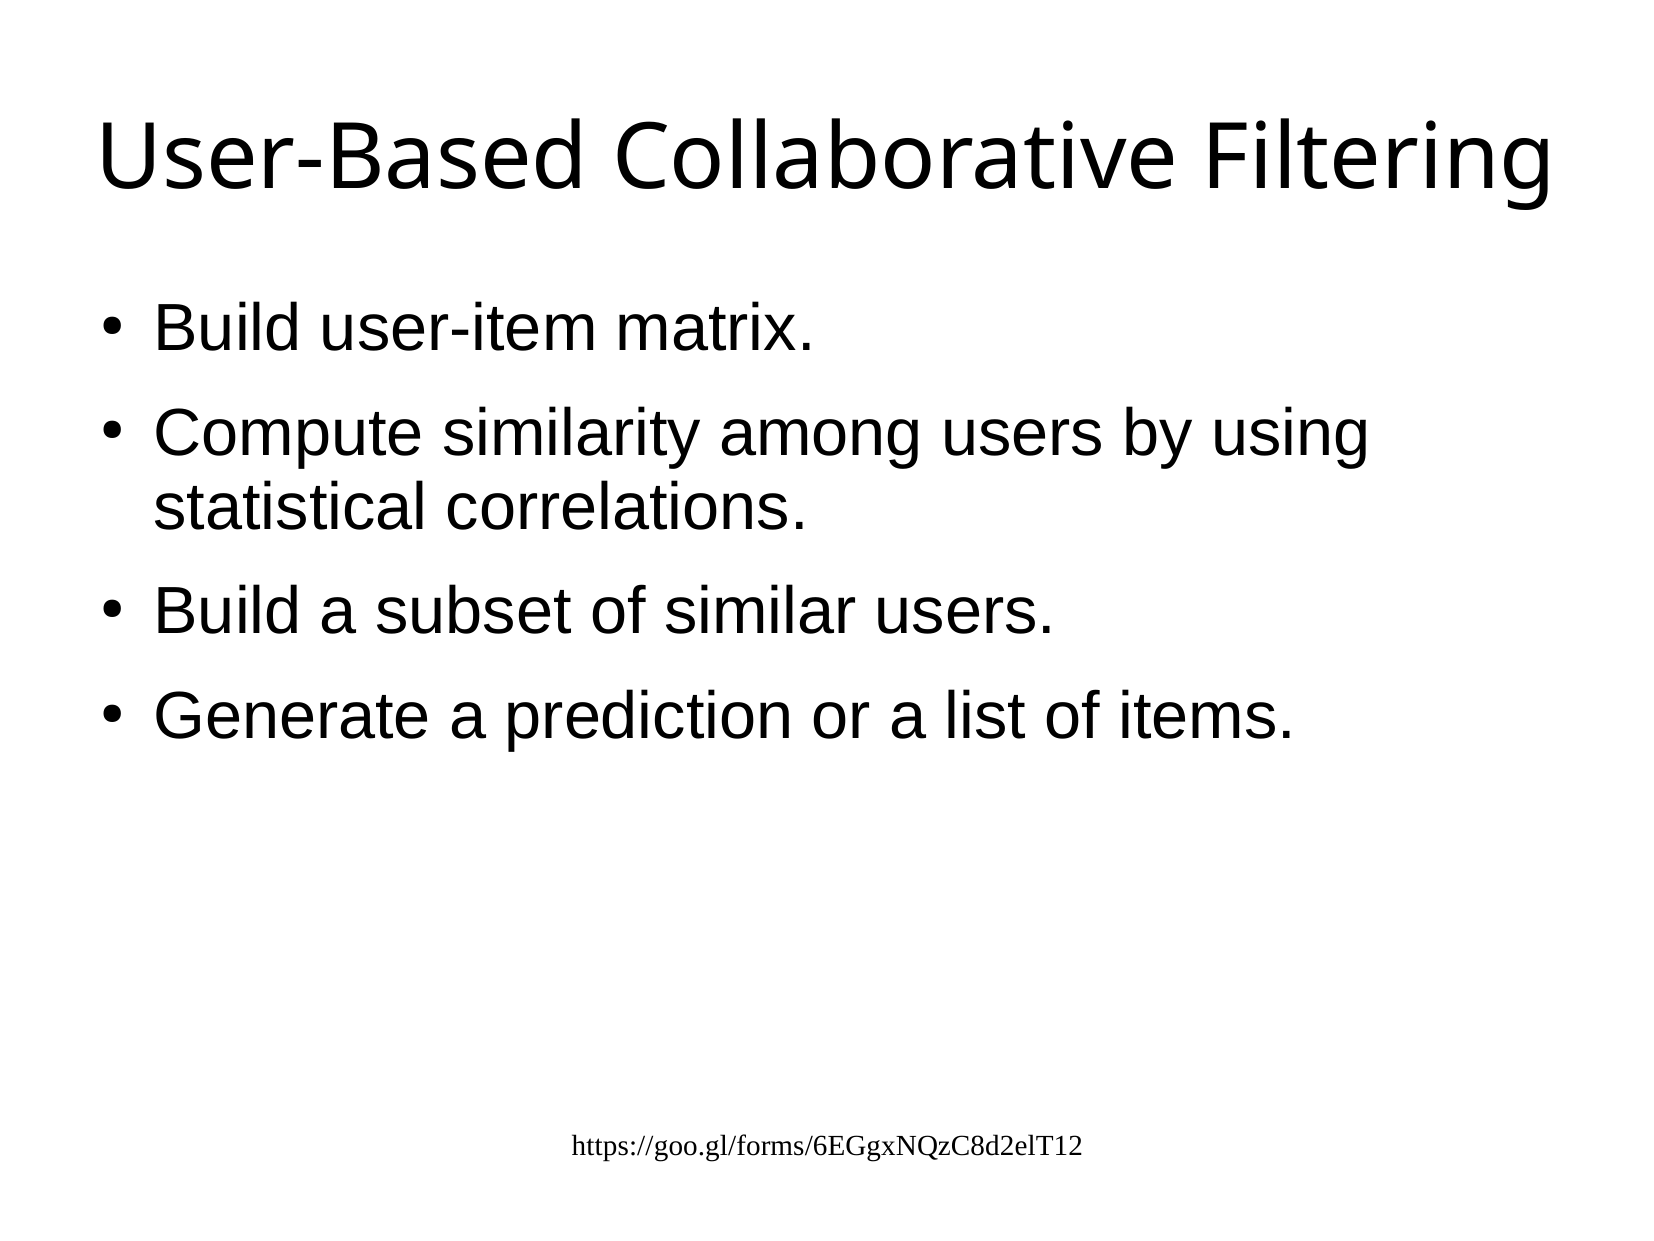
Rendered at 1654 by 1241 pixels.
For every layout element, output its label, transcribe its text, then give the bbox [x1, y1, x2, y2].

title User-Based Collaborative Filtering [82, 49, 1571, 257]
list Build user-item matrix. Compute similarity among users by using statistical correlations. Build a subset of similar users. Generate a prediction or a list of items. [82, 290, 1571, 1010]
